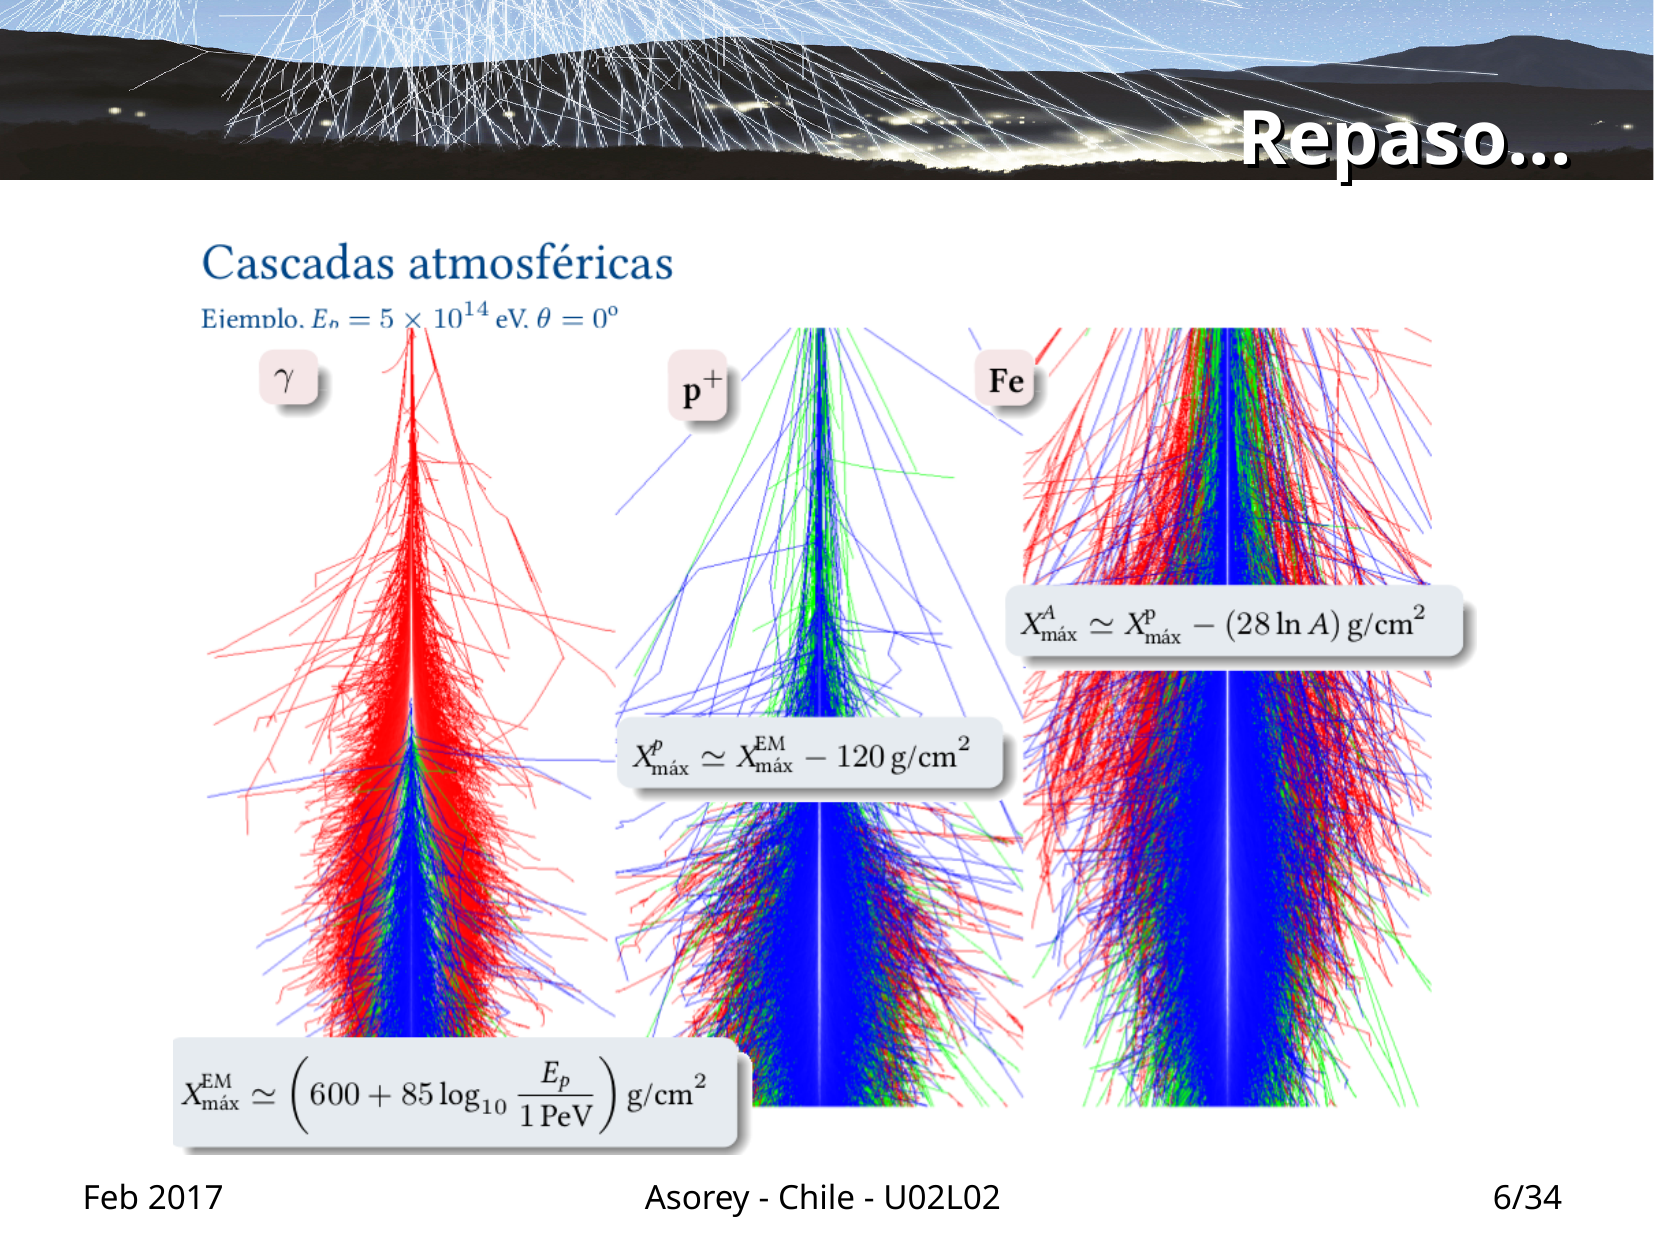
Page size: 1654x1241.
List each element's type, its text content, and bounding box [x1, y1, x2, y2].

picture [173, 223, 1477, 1156]
title Repaso... [86, 49, 1573, 223]
picture [0, 0, 1654, 180]
